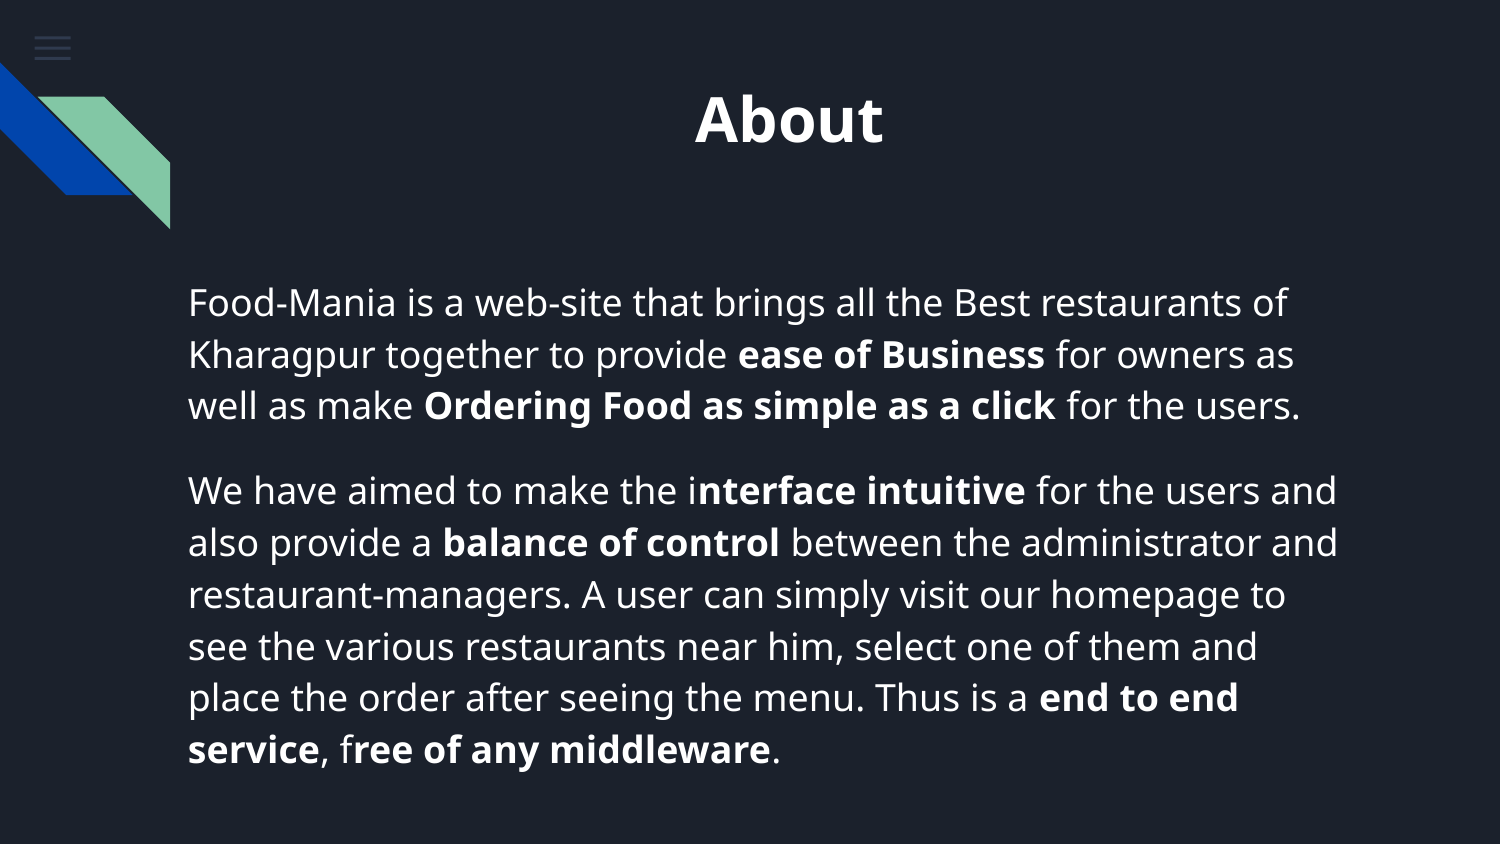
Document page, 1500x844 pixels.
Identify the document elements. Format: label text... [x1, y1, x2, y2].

list Food-Mania is a web-site that brings all the Best restaurants of Kharagpur together to provide ease of Business for owners as well as make Ordering Food as simple as a click for the users. We have aimed to make the interface intuitive for the users and also provide a balance of control between the administrator and restaurant-managers. A user can simply visit our homepage to see the various restaurants near him, select one of them and place the order after seeing the menu. Thus is a end to end service, free of any middleware. [172, 257, 1368, 795]
title About [212, 64, 1368, 215]
